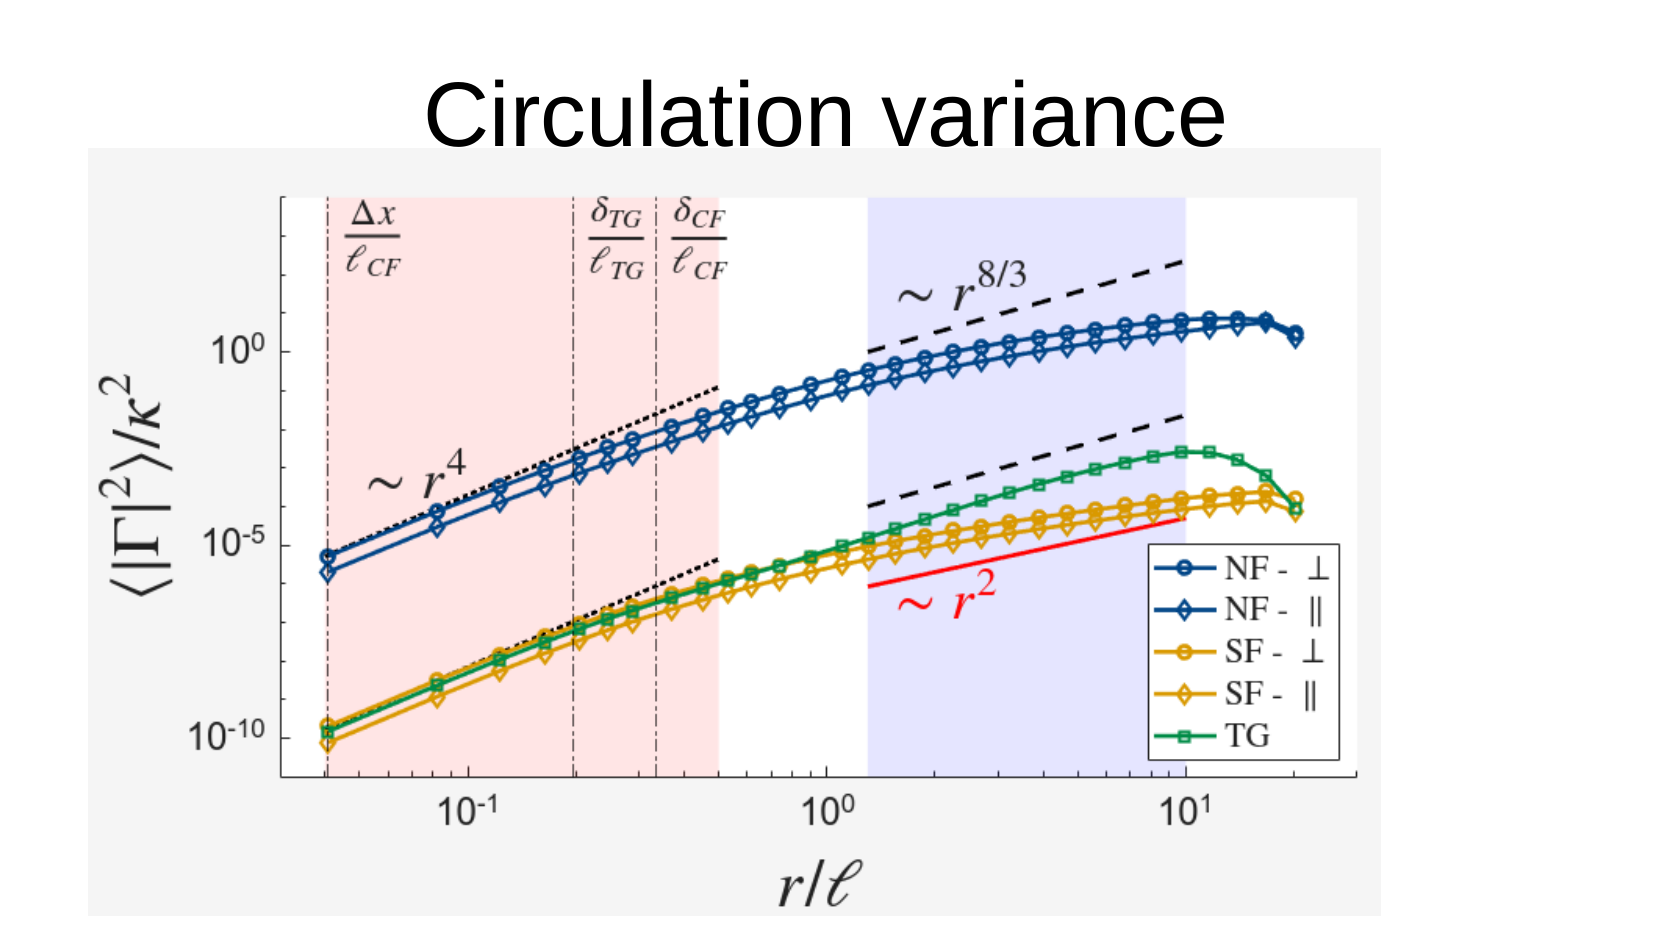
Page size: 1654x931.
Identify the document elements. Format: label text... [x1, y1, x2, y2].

picture [88, 148, 1381, 916]
title Circulation variance [82, 37, 1571, 193]
